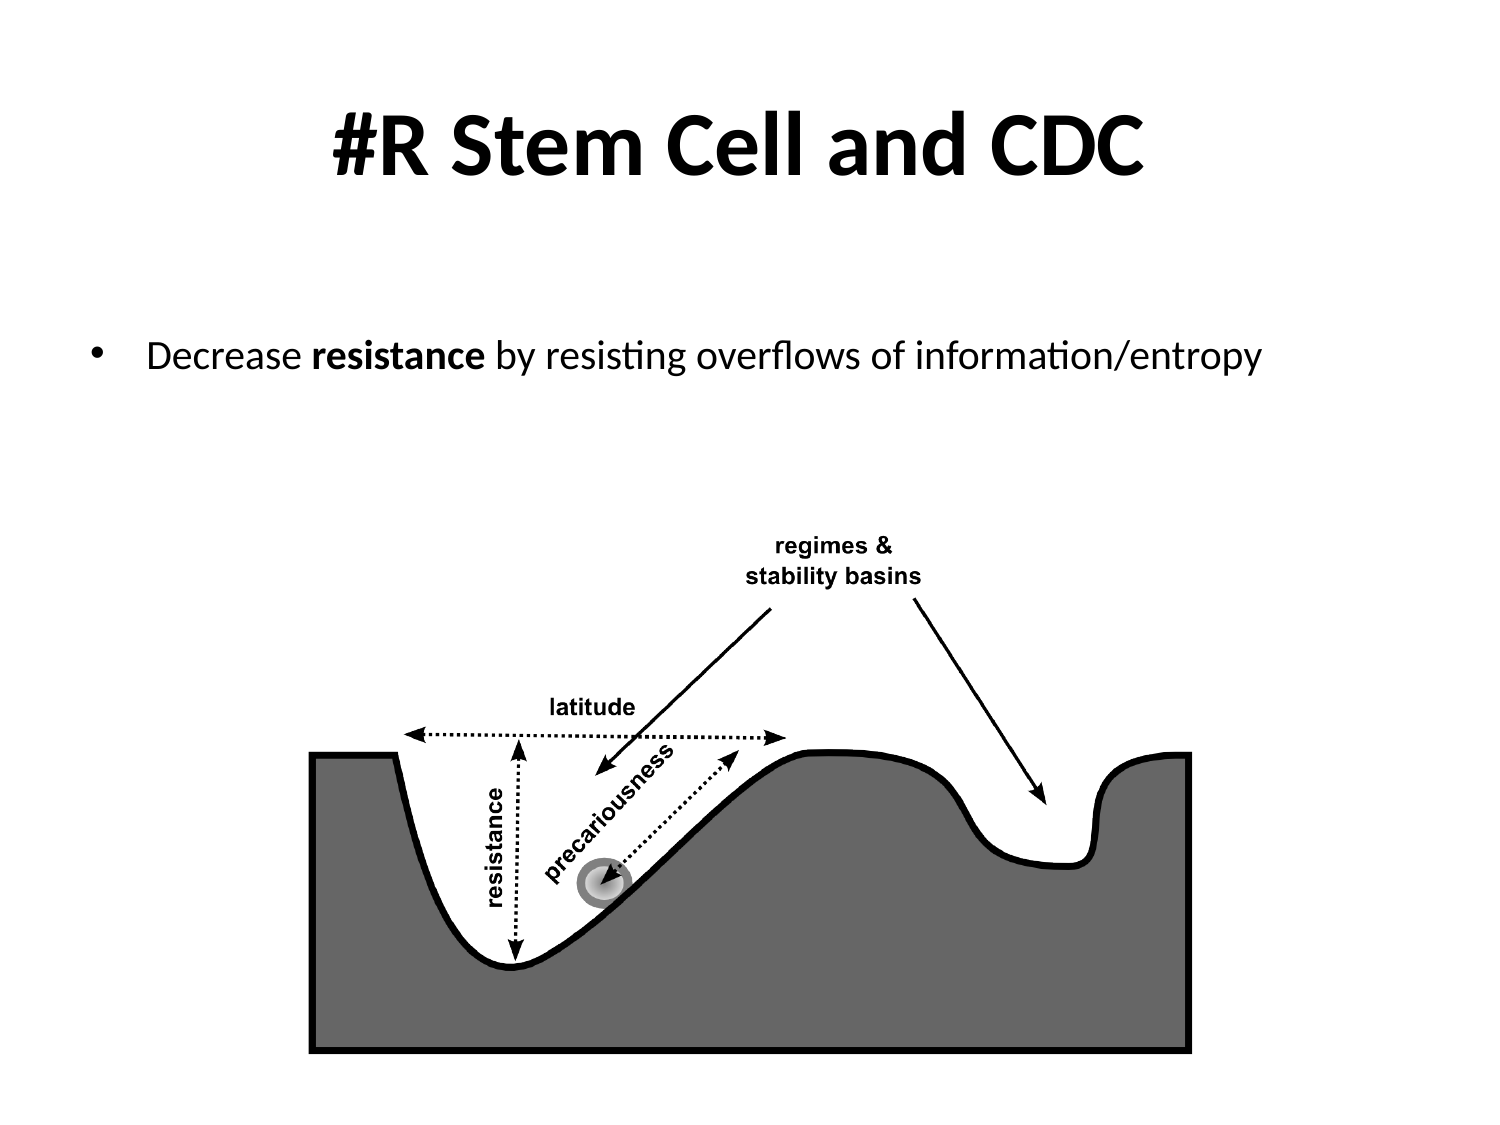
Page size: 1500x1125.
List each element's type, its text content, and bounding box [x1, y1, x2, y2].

picture [297, 524, 1203, 1065]
text_box Decrease resistance by resisting overflows of information/entropy [74, 319, 1425, 838]
title #R Stem Cell and CDC [75, 45, 1425, 233]
